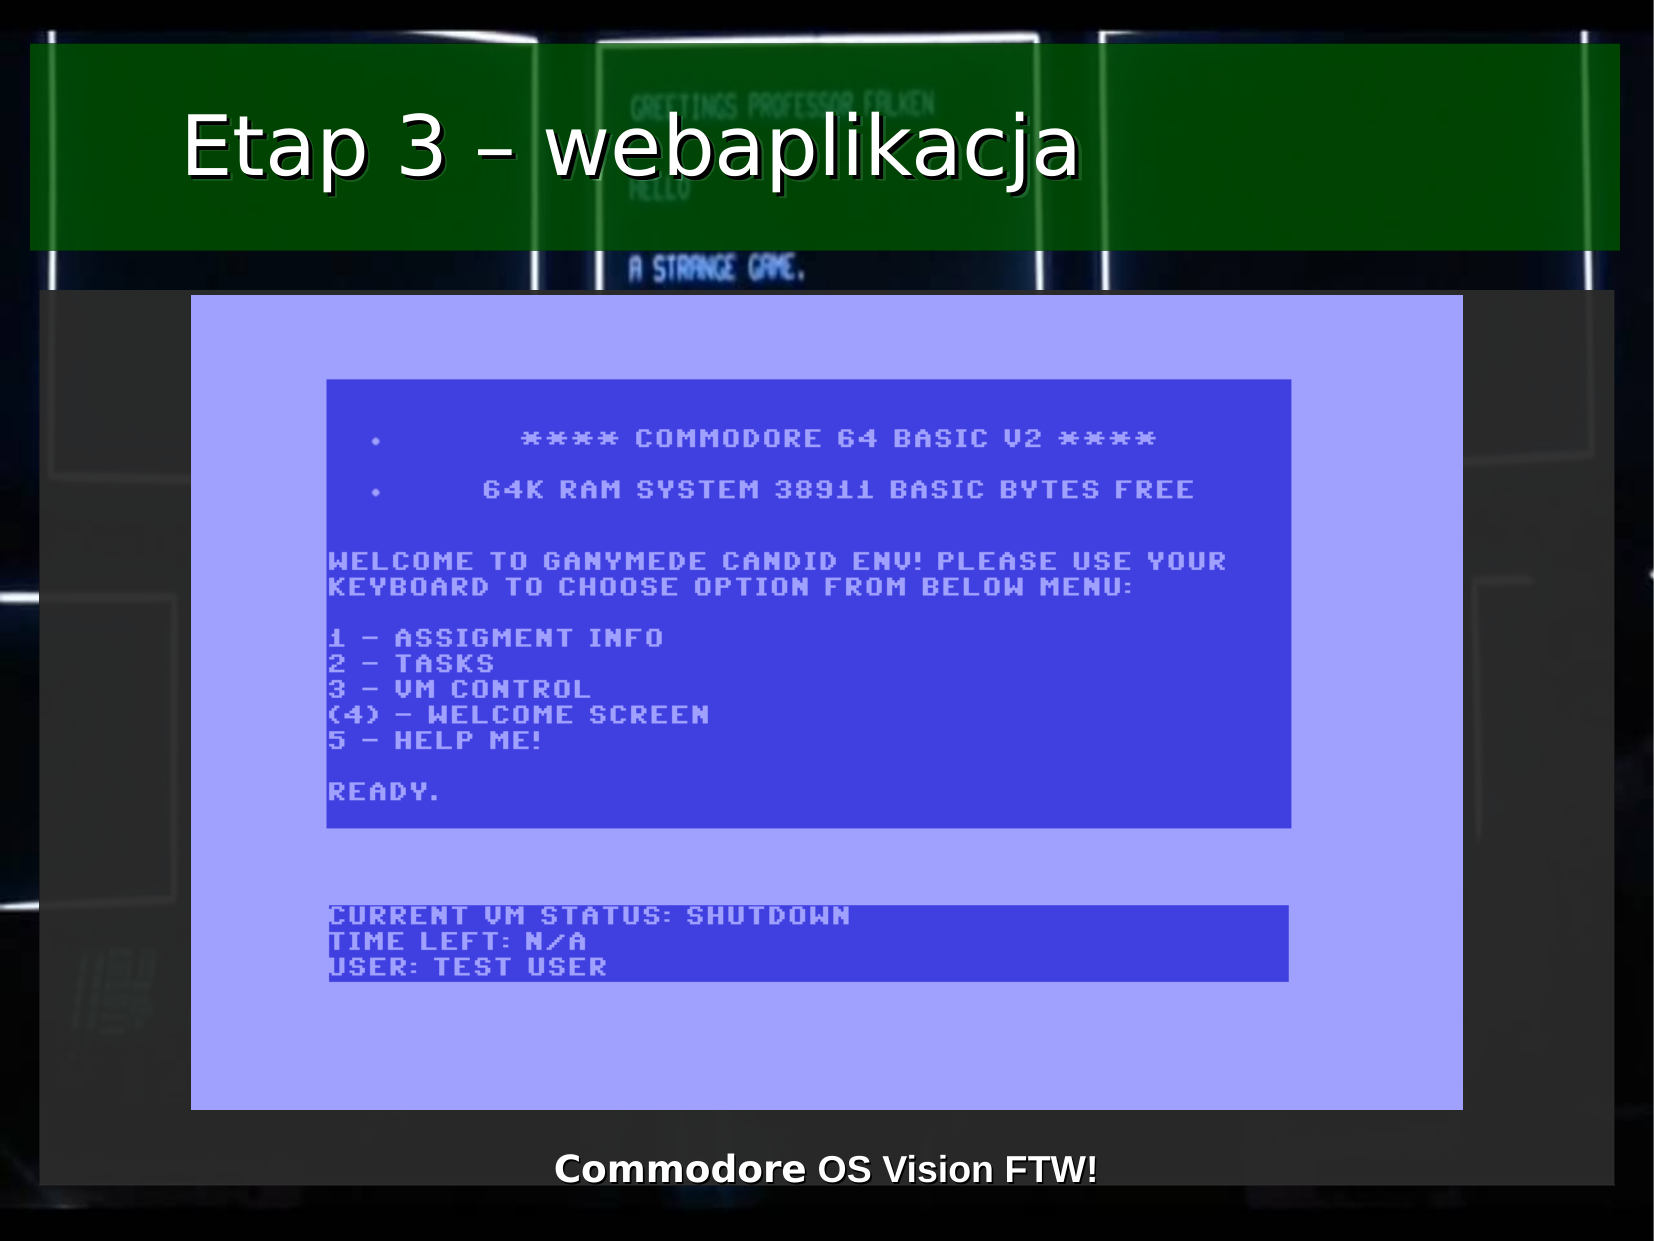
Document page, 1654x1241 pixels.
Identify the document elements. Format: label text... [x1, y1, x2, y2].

title Etap 3 – webaplikacja [30, 43, 1621, 251]
text_box [39, 290, 1615, 1186]
text_box Commodore OS Vision FTW! [538, 1119, 1115, 1178]
picture [0, 0, 1654, 1241]
